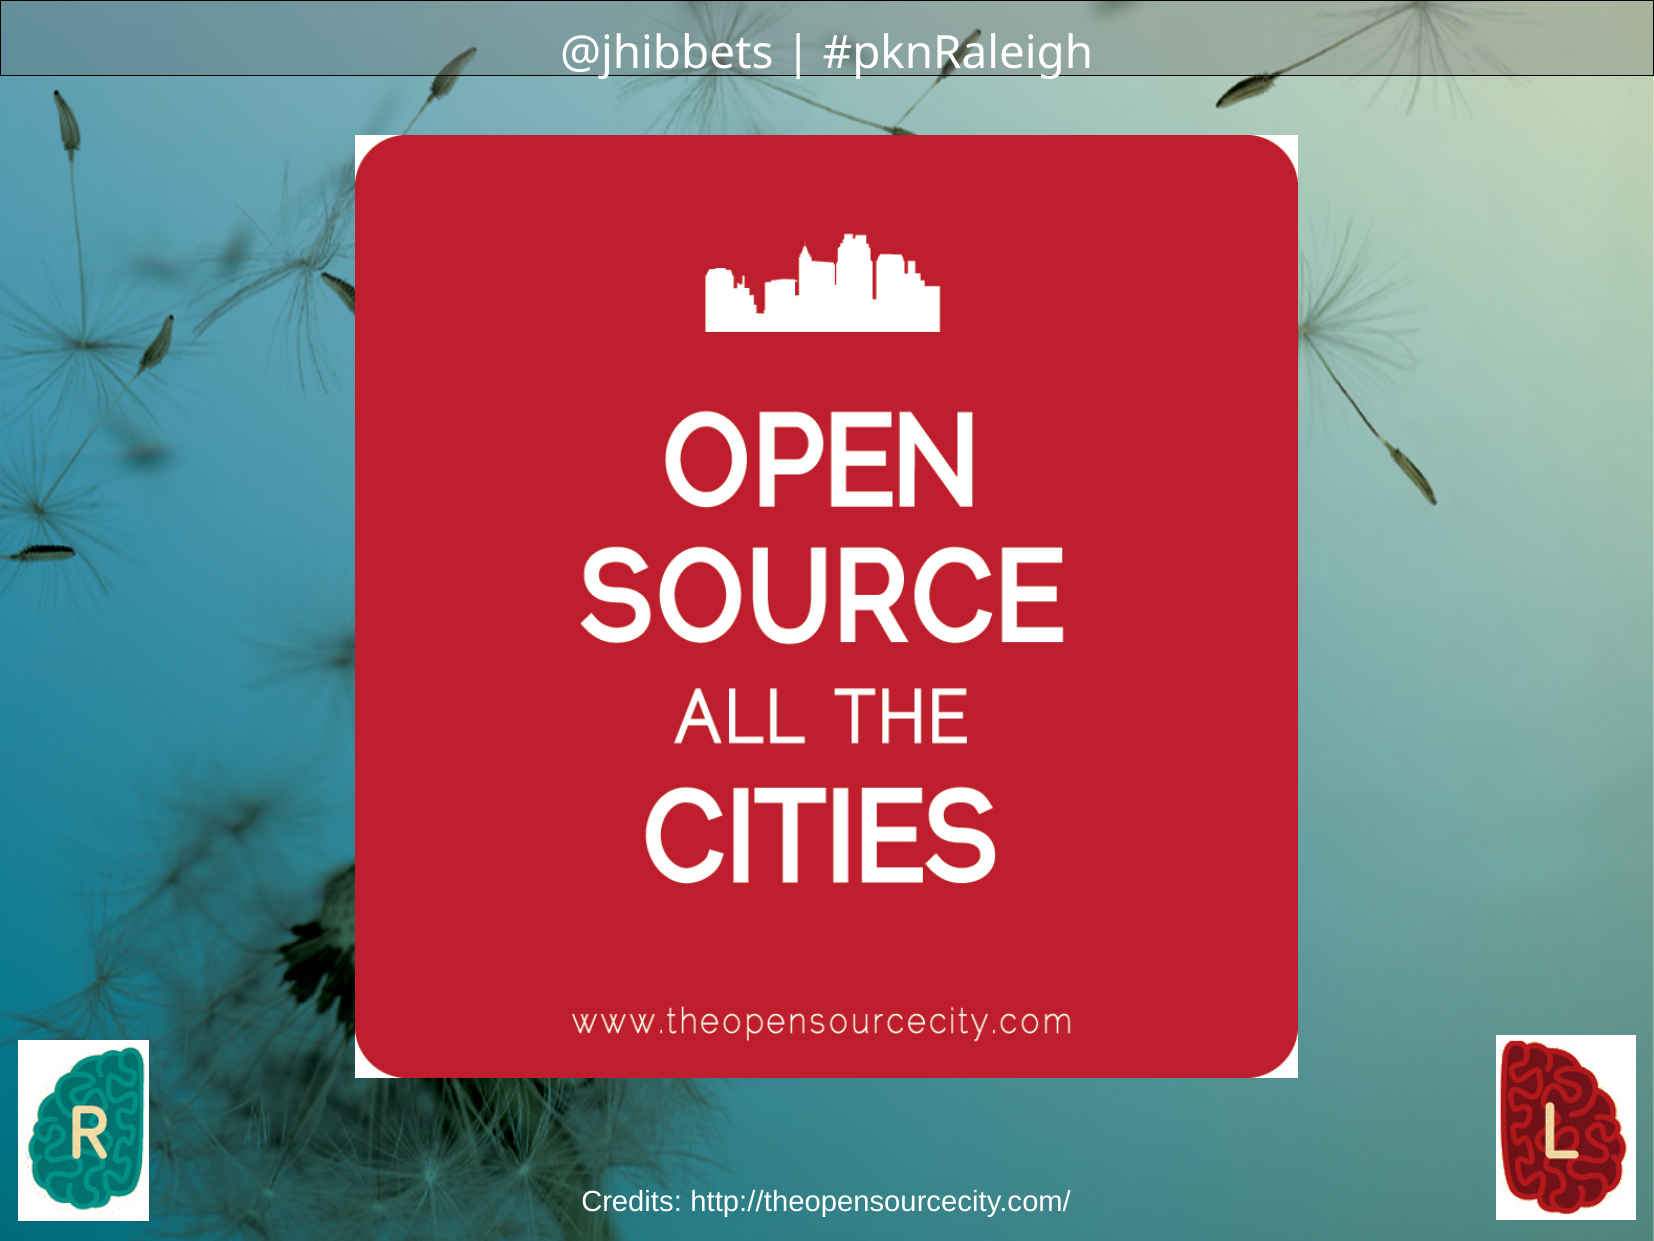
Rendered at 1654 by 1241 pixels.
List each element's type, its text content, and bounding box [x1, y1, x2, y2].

text_box Credits: http://theopensourcecity.com/ [566, 1177, 1087, 1225]
picture [0, 76, 1654, 1241]
